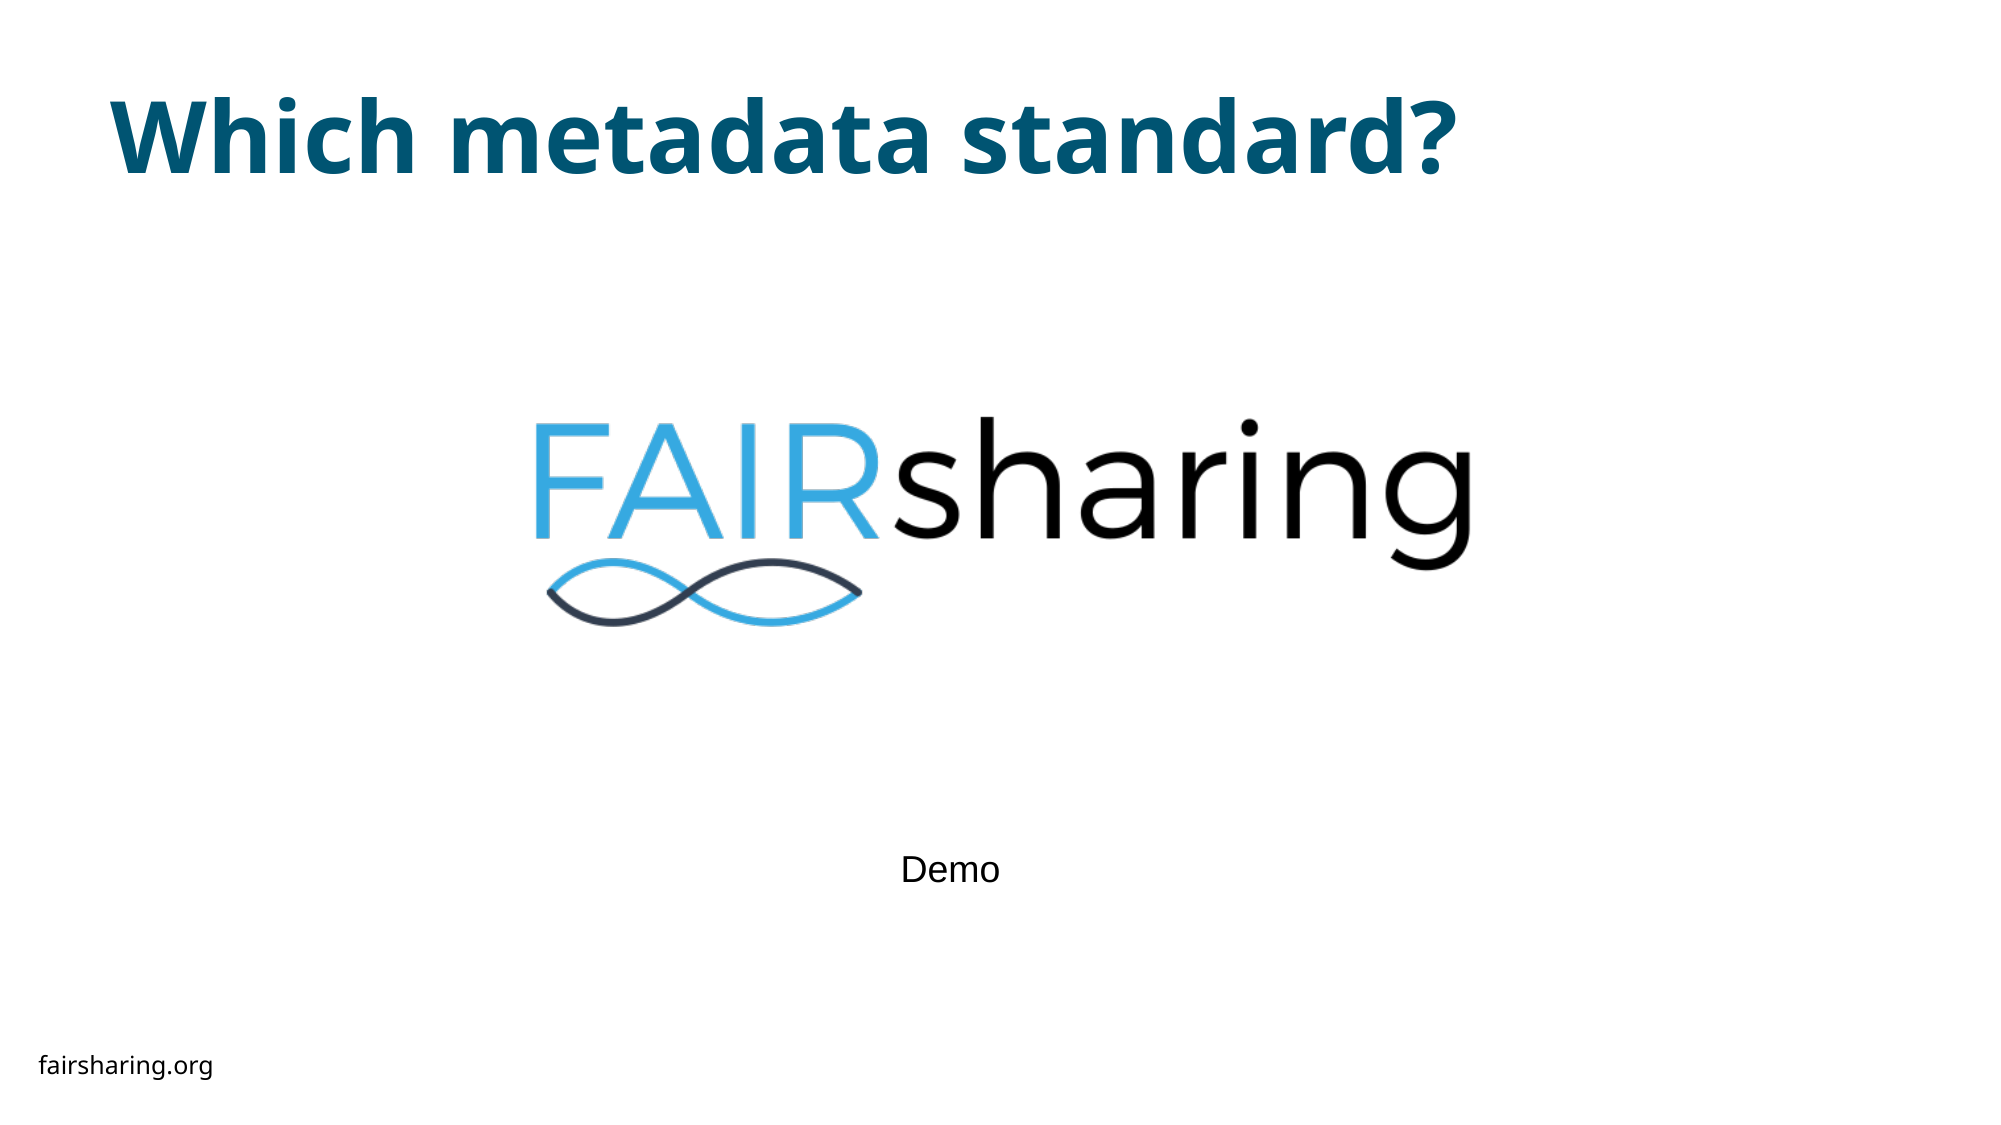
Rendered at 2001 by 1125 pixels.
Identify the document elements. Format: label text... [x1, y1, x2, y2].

text_box Demo [885, 840, 1016, 898]
text_box fairsharing.org [23, 1040, 237, 1115]
picture [460, 359, 1515, 656]
text_box Which metadata standard? [95, 59, 1790, 212]
